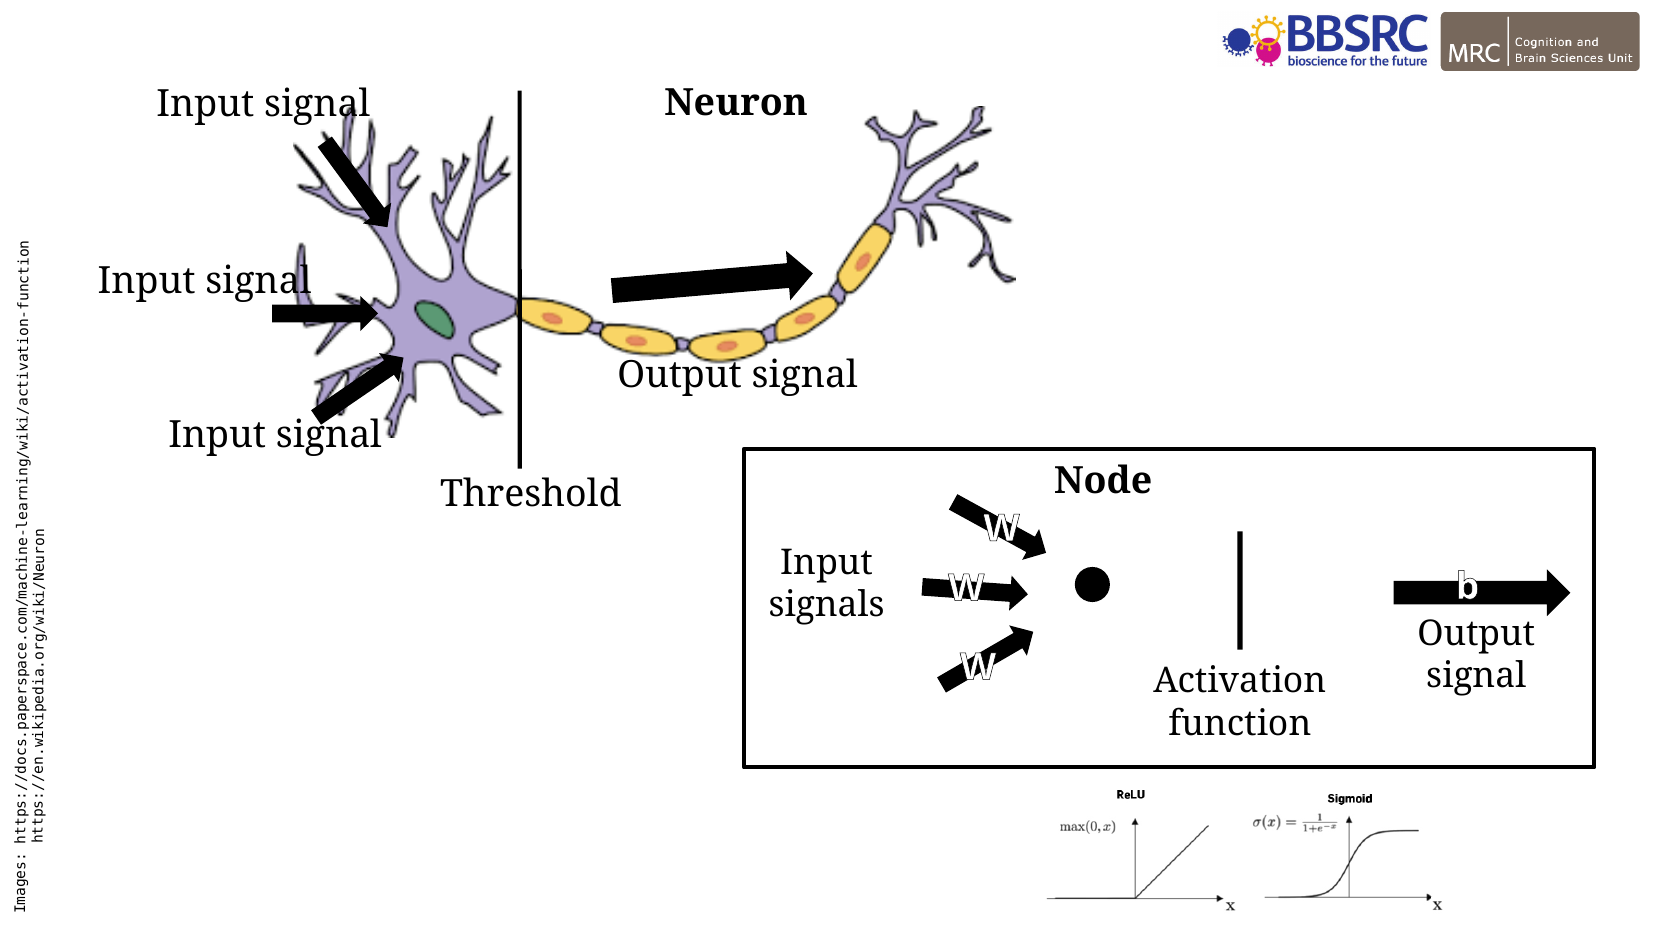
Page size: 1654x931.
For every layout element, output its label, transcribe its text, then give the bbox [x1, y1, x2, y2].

text_box [937, 672, 945, 691]
text_box [1074, 566, 1110, 603]
text_box [317, 136, 392, 228]
text_box Input signal [83, 248, 331, 309]
picture [522, 106, 1016, 438]
text_box Node [1039, 448, 1193, 509]
text_box Activation function [1133, 649, 1347, 750]
picture [1217, 11, 1431, 67]
text_box W [945, 634, 1004, 695]
text_box [993, 575, 1028, 611]
text_box [610, 250, 813, 304]
text_box Input signal [141, 71, 390, 132]
picture [293, 106, 517, 438]
text_box Threshold [425, 461, 691, 522]
picture [1440, 11, 1640, 71]
text_box [1022, 529, 1047, 560]
text_box b [1440, 554, 1559, 614]
text_box Images: https://docs.paperspace.com/machine-learning/wiki/activation-function https://en.wikipedia.org/wiki/Neuron [4, 101, 83, 929]
text_box W [968, 496, 1028, 556]
text_box [1004, 625, 1034, 659]
text_box [311, 353, 404, 425]
text_box [1393, 580, 1440, 602]
text_box [1559, 581, 1571, 605]
text_box Input signal [153, 402, 402, 462]
text_box W [933, 555, 993, 616]
text_box Output signal [602, 342, 886, 403]
picture [1041, 776, 1444, 919]
text_box [921, 578, 933, 597]
text_box [948, 494, 968, 521]
text_box Output signal [1393, 602, 1559, 703]
text_box Neuron [649, 70, 839, 131]
text_box [272, 295, 379, 332]
text_box Input signals [744, 531, 910, 632]
